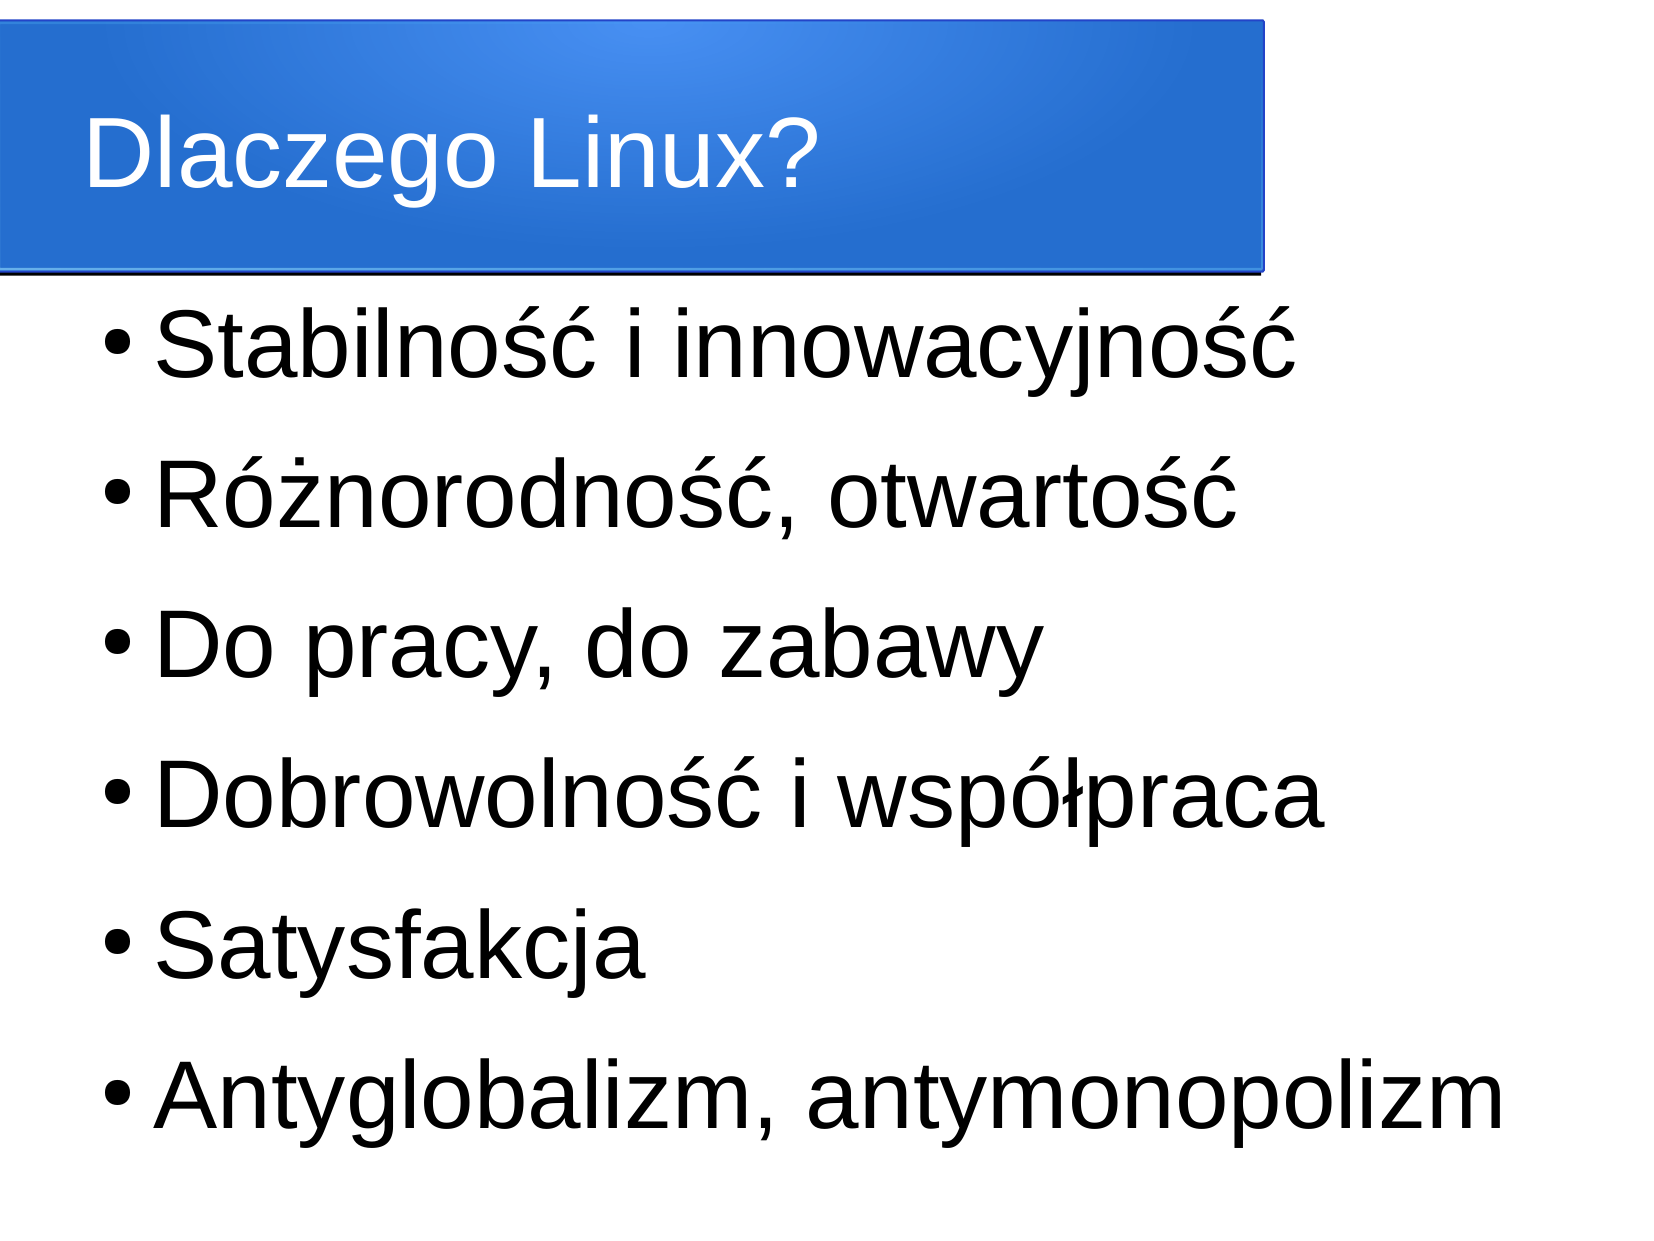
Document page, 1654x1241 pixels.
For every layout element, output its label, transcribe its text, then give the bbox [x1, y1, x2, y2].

list Stabilność i innowacyjność Różnorodność, otwartość Do pracy, do zabawy Dobrowolność i współpraca Satysfakcja Antyglobalizm, antymonopolizm [82, 290, 1538, 1217]
title Dlaczego Linux? [82, 49, 1250, 257]
